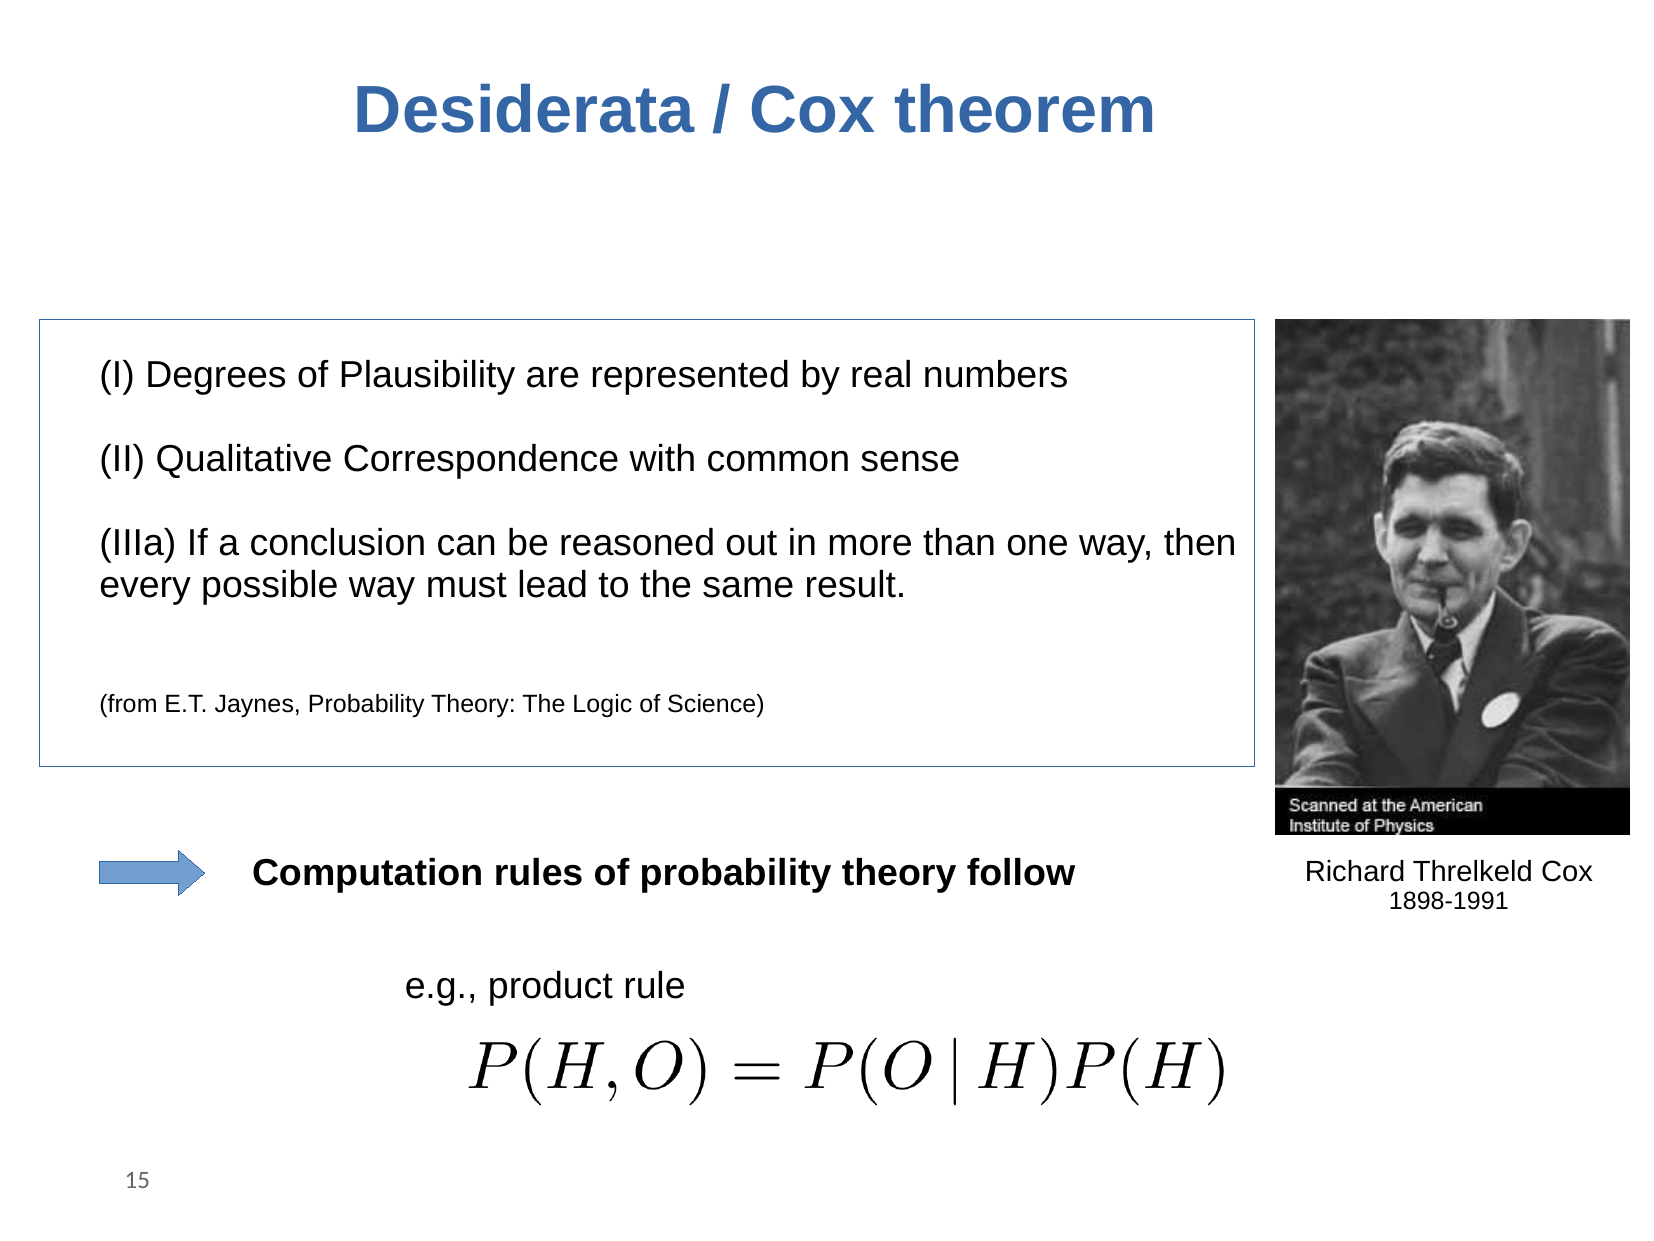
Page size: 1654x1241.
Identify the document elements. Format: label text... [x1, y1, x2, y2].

text_box Computation rules of probability theory follow [237, 844, 1092, 902]
picture [465, 1032, 1231, 1110]
text_box [99, 850, 205, 896]
title Desiderata / Cox theorem [147, 5, 1365, 213]
text_box e.g., product rule [390, 957, 701, 1015]
text_box (I) Degrees of Plausibility are represented by real numbers (II) Qualitative Correspondence with common sense (IIIa) If a conclusion can be reasoned out in more than one way, then every possible way must lead to the same result. (from E.T. Jaynes, Probability Theory: The Logic of Science) [84, 346, 1254, 766]
picture [1275, 319, 1630, 835]
text_box Richard Threlkeld Cox 1898-1991 [1290, 847, 1609, 923]
